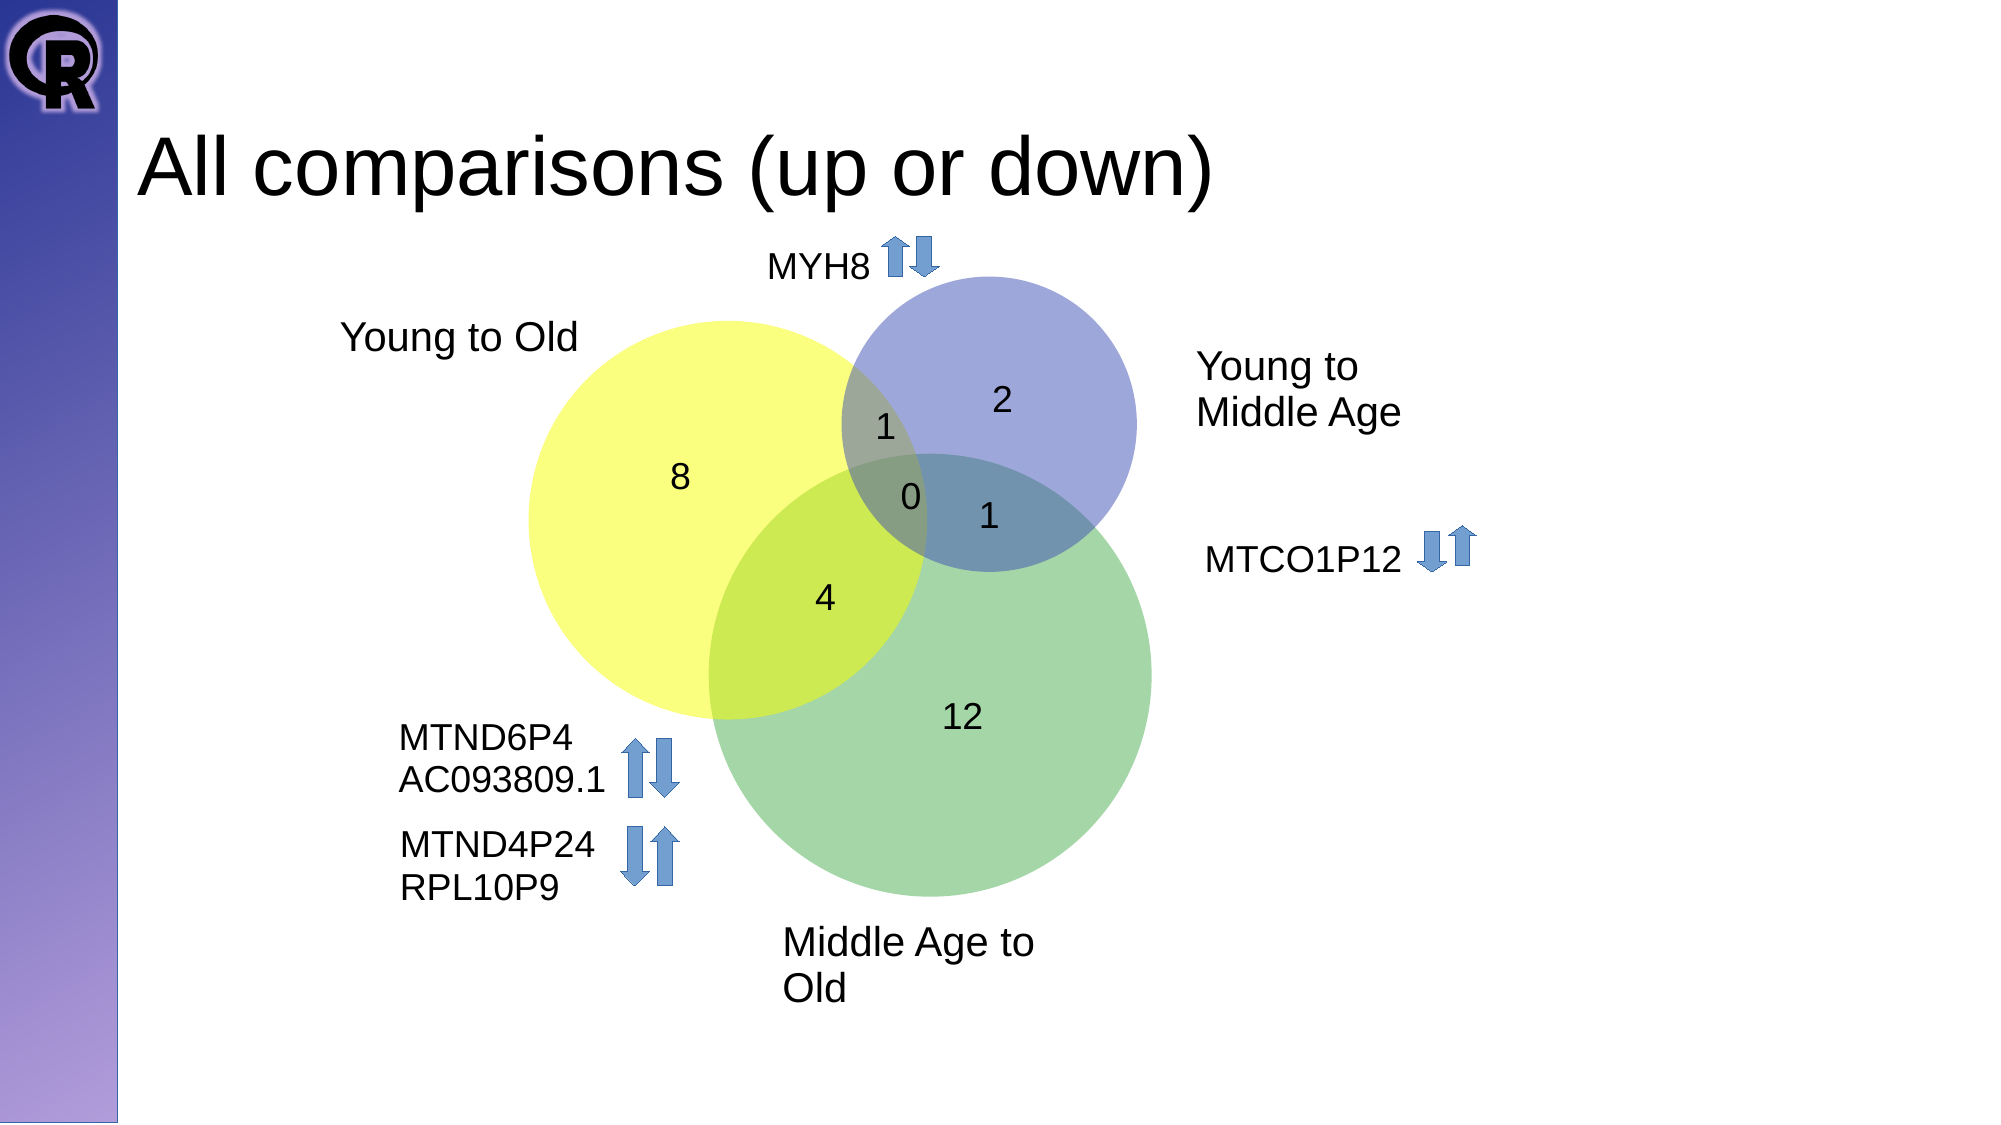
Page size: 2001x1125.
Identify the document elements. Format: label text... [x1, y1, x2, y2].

text_box Young to Middle Age [1181, 335, 1506, 443]
text_box 0 [885, 468, 937, 526]
text_box [881, 236, 910, 277]
text_box 2 [977, 371, 1012, 428]
text_box [649, 738, 680, 798]
text_box 1 [860, 398, 912, 456]
text_box Young to Old [324, 306, 600, 369]
text_box 4 [800, 568, 842, 643]
text_box [1448, 525, 1477, 566]
text_box MTCO1P12 [1189, 531, 1418, 589]
text_box [1417, 531, 1447, 572]
text_box 1 [964, 486, 1015, 544]
text_box [909, 236, 940, 277]
text_box [528, 276, 1152, 897]
text_box MYH8 [752, 238, 886, 296]
text_box [621, 738, 650, 798]
title All comparisons (up or down) [137, 59, 1863, 277]
picture [9, 1, 98, 122]
text_box [620, 826, 650, 886]
text_box 8 [655, 447, 706, 505]
text_box MTND4P24 RPL10P9 [385, 816, 623, 916]
text_box [0, 0, 118, 1123]
text_box Middle Age to Old [767, 911, 1123, 1020]
text_box MTND6P4 AC093809.1 [383, 708, 622, 808]
text_box 12 [927, 687, 1034, 745]
text_box [650, 826, 680, 886]
